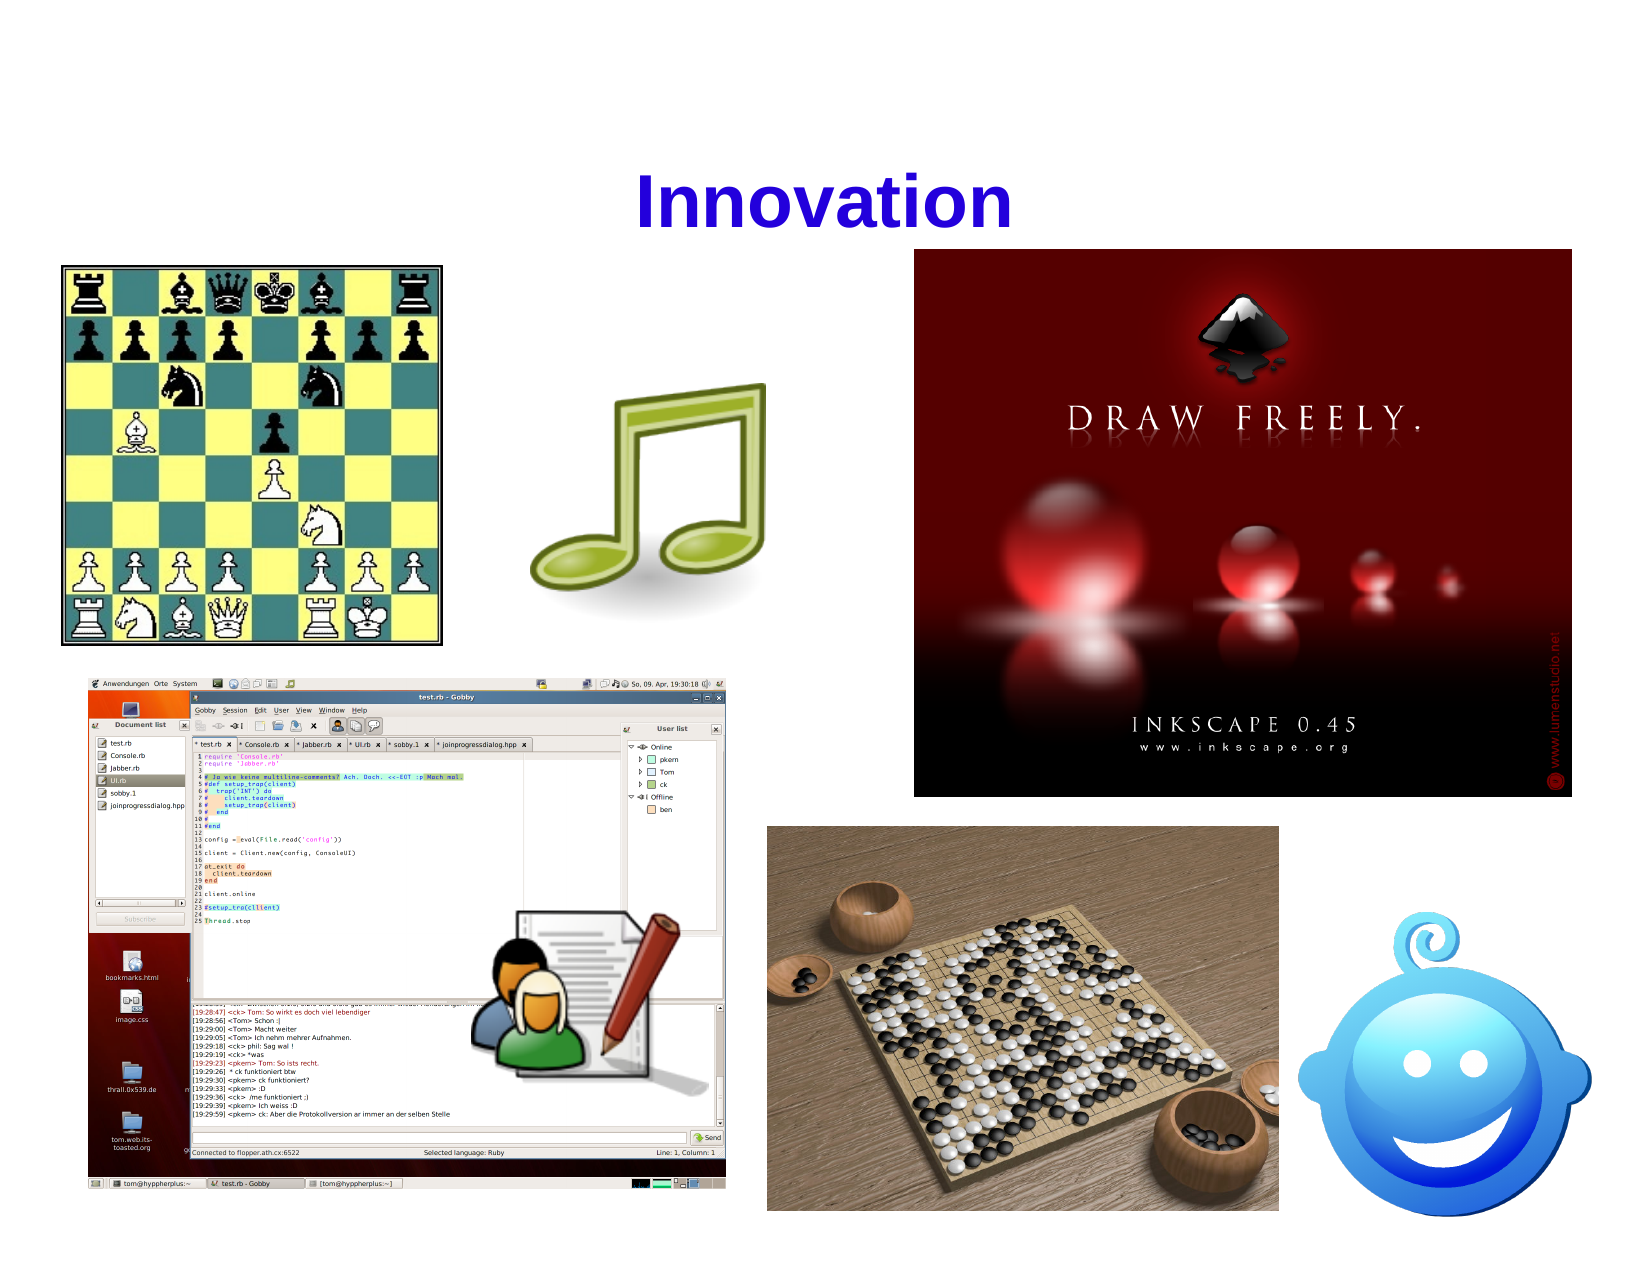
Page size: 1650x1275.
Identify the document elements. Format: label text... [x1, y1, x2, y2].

picture [530, 383, 766, 623]
picture [1298, 911, 1592, 1217]
picture [61, 265, 443, 646]
title Innovation [135, 112, 1515, 291]
picture [914, 249, 1572, 797]
picture [767, 826, 1279, 1211]
picture [88, 678, 726, 1189]
